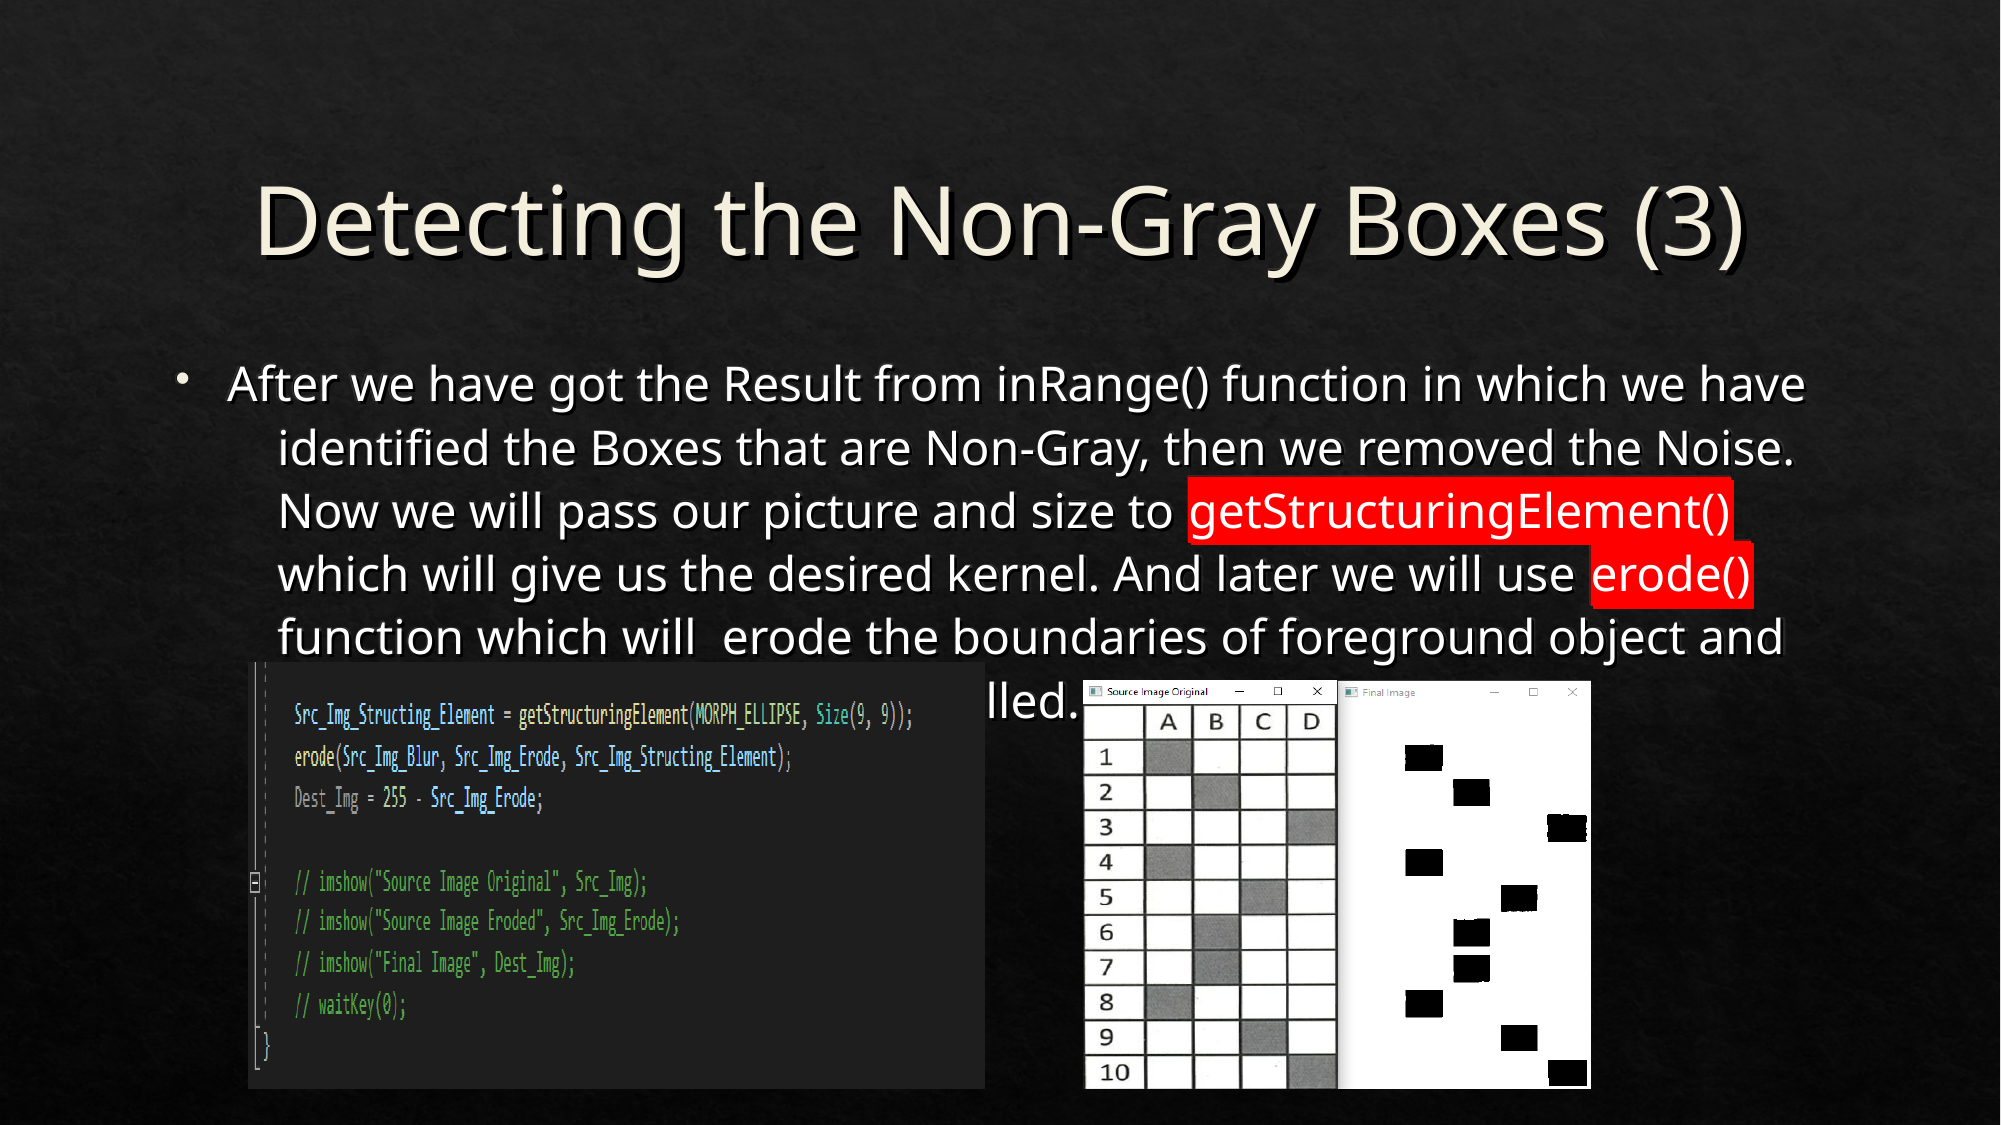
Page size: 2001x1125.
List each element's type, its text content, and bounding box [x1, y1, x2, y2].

picture [1083, 681, 1591, 1090]
list After we have got the Result from inRange() function in which we have identified the Boxes that are Non-Gray, then we removed the Noise. Now we will pass our picture and size to getStructuringElement() which will give us the desired kernel. And later we will use erode() function which will erode the boundaries of foreground object and will give us the Boxes that are filled. [149, 340, 1849, 951]
picture [248, 663, 985, 1090]
title Detecting the Non-Gray Boxes (3) [149, 121, 1849, 328]
